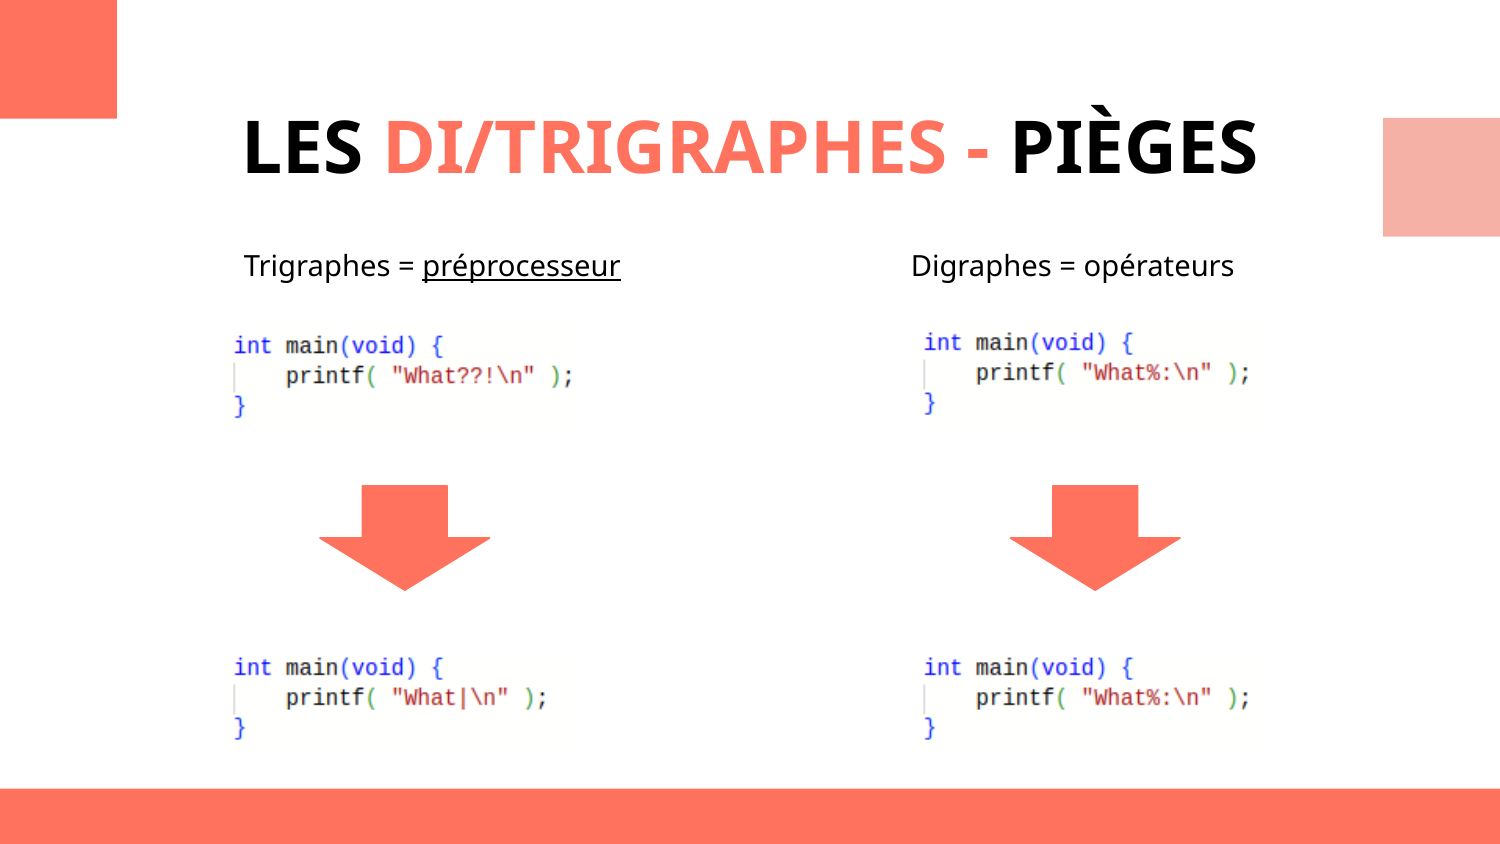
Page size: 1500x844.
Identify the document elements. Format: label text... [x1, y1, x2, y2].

picture [919, 650, 1271, 751]
title LES DI/TRIGRAPHES - PIÈGES [97, 107, 1402, 181]
text_box Digraphes = opérateurs [895, 232, 1271, 282]
text_box [319, 485, 490, 591]
picture [229, 325, 581, 426]
text_box Trigraphes = préprocesseur [228, 232, 681, 301]
text_box [1010, 485, 1181, 591]
picture [919, 325, 1271, 426]
picture [229, 650, 581, 751]
